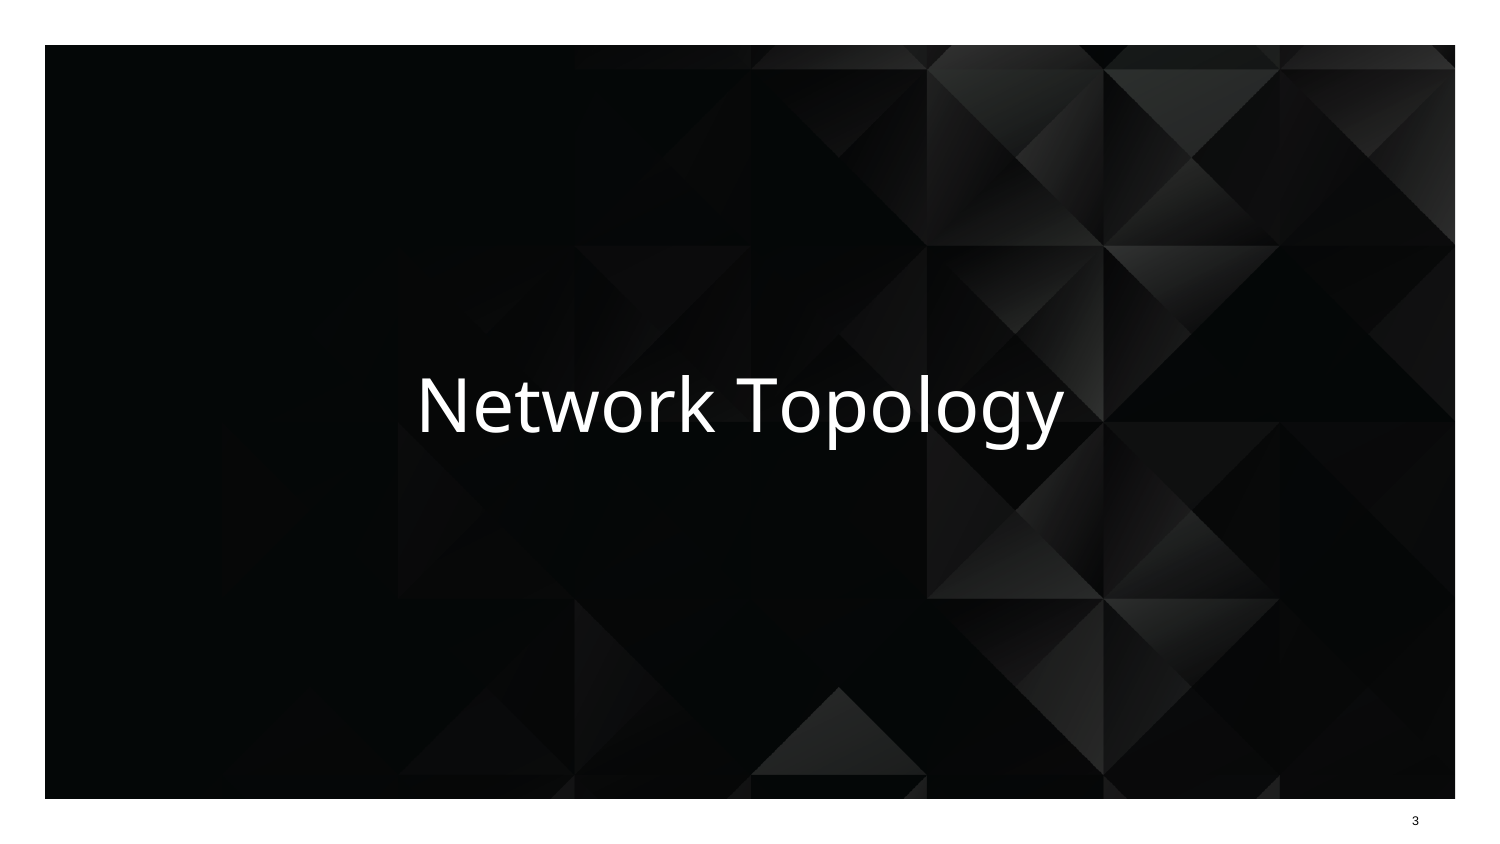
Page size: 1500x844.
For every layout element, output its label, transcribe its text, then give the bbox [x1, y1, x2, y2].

text_box ‹#› [1412, 813, 1456, 831]
title Network Topology [45, 342, 1456, 473]
